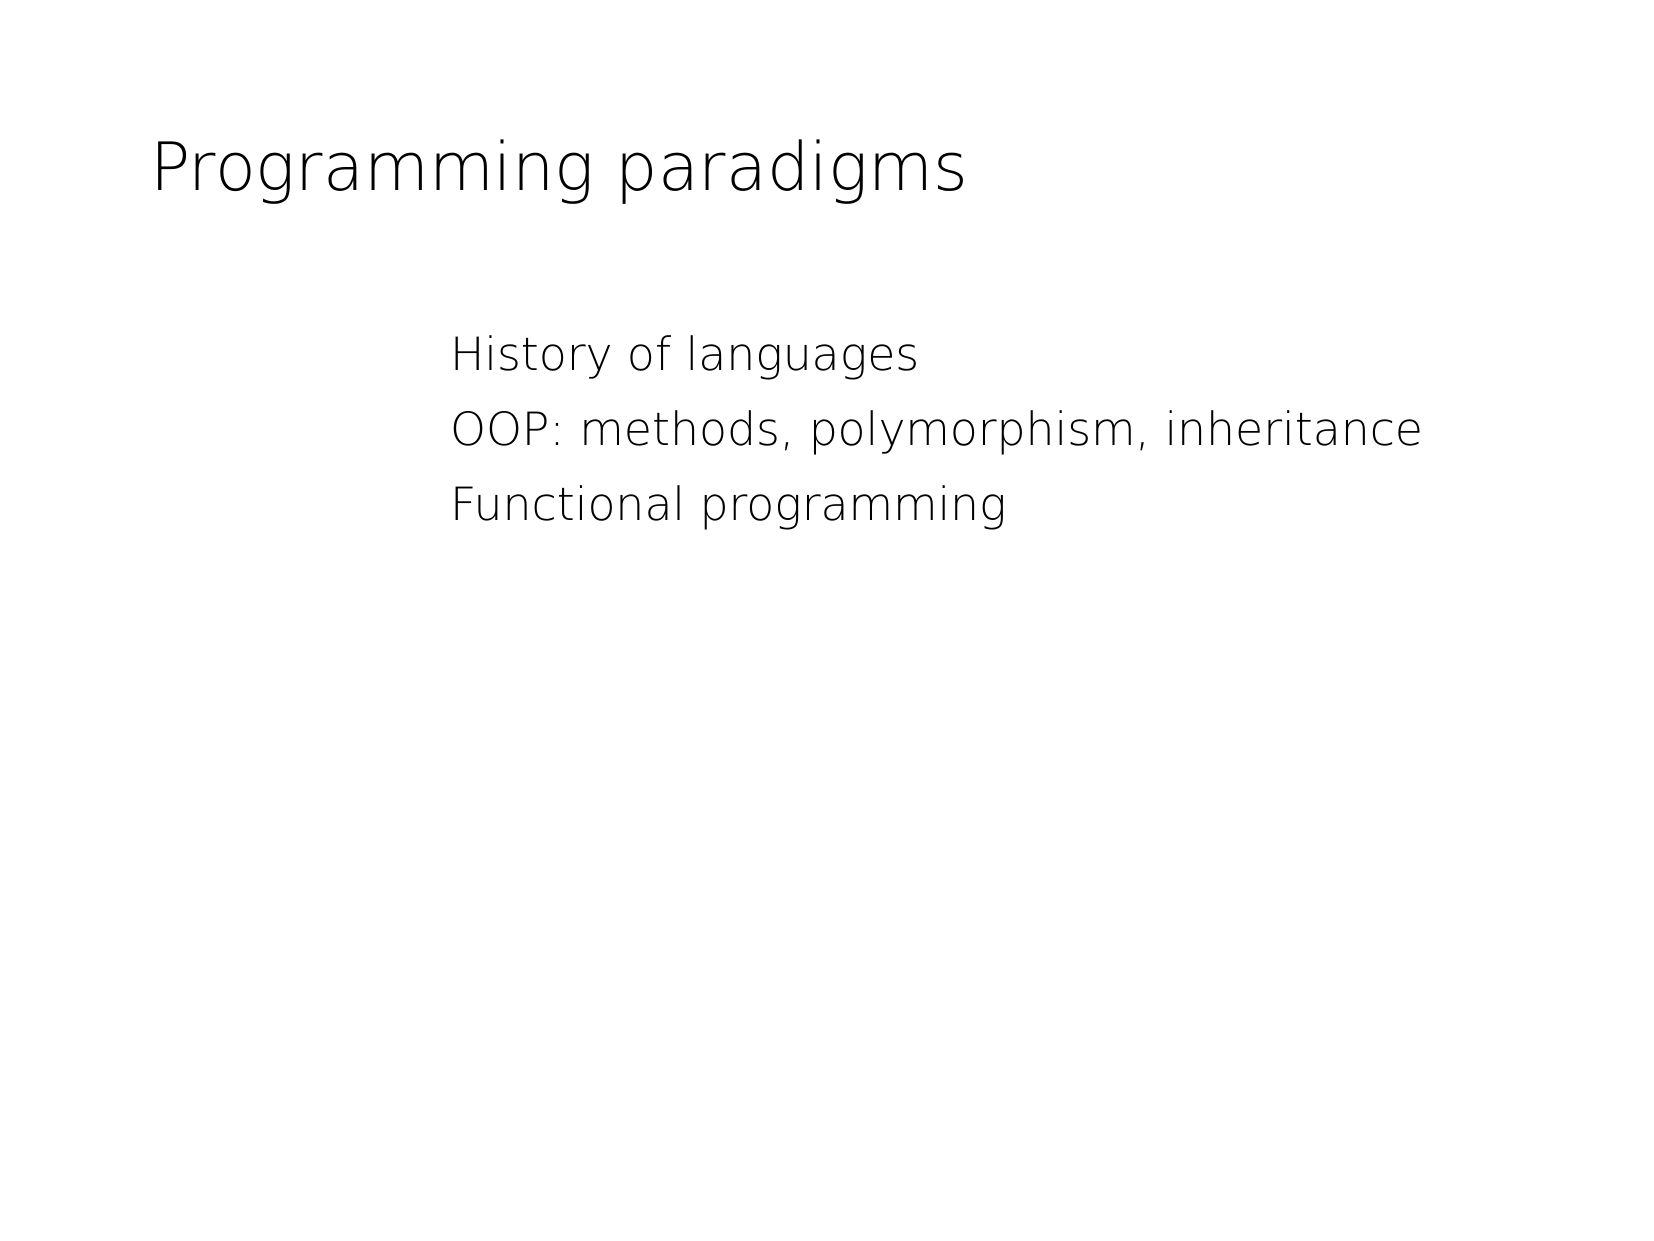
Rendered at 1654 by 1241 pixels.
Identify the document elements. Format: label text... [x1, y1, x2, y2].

text_box Functional programming [450, 485, 1426, 560]
subtitle Programming paradigms [150, 0, 1639, 335]
text_box OOP: methods, polymorphism, inheritance [450, 375, 1426, 485]
text_box History of languages [450, 300, 1426, 375]
